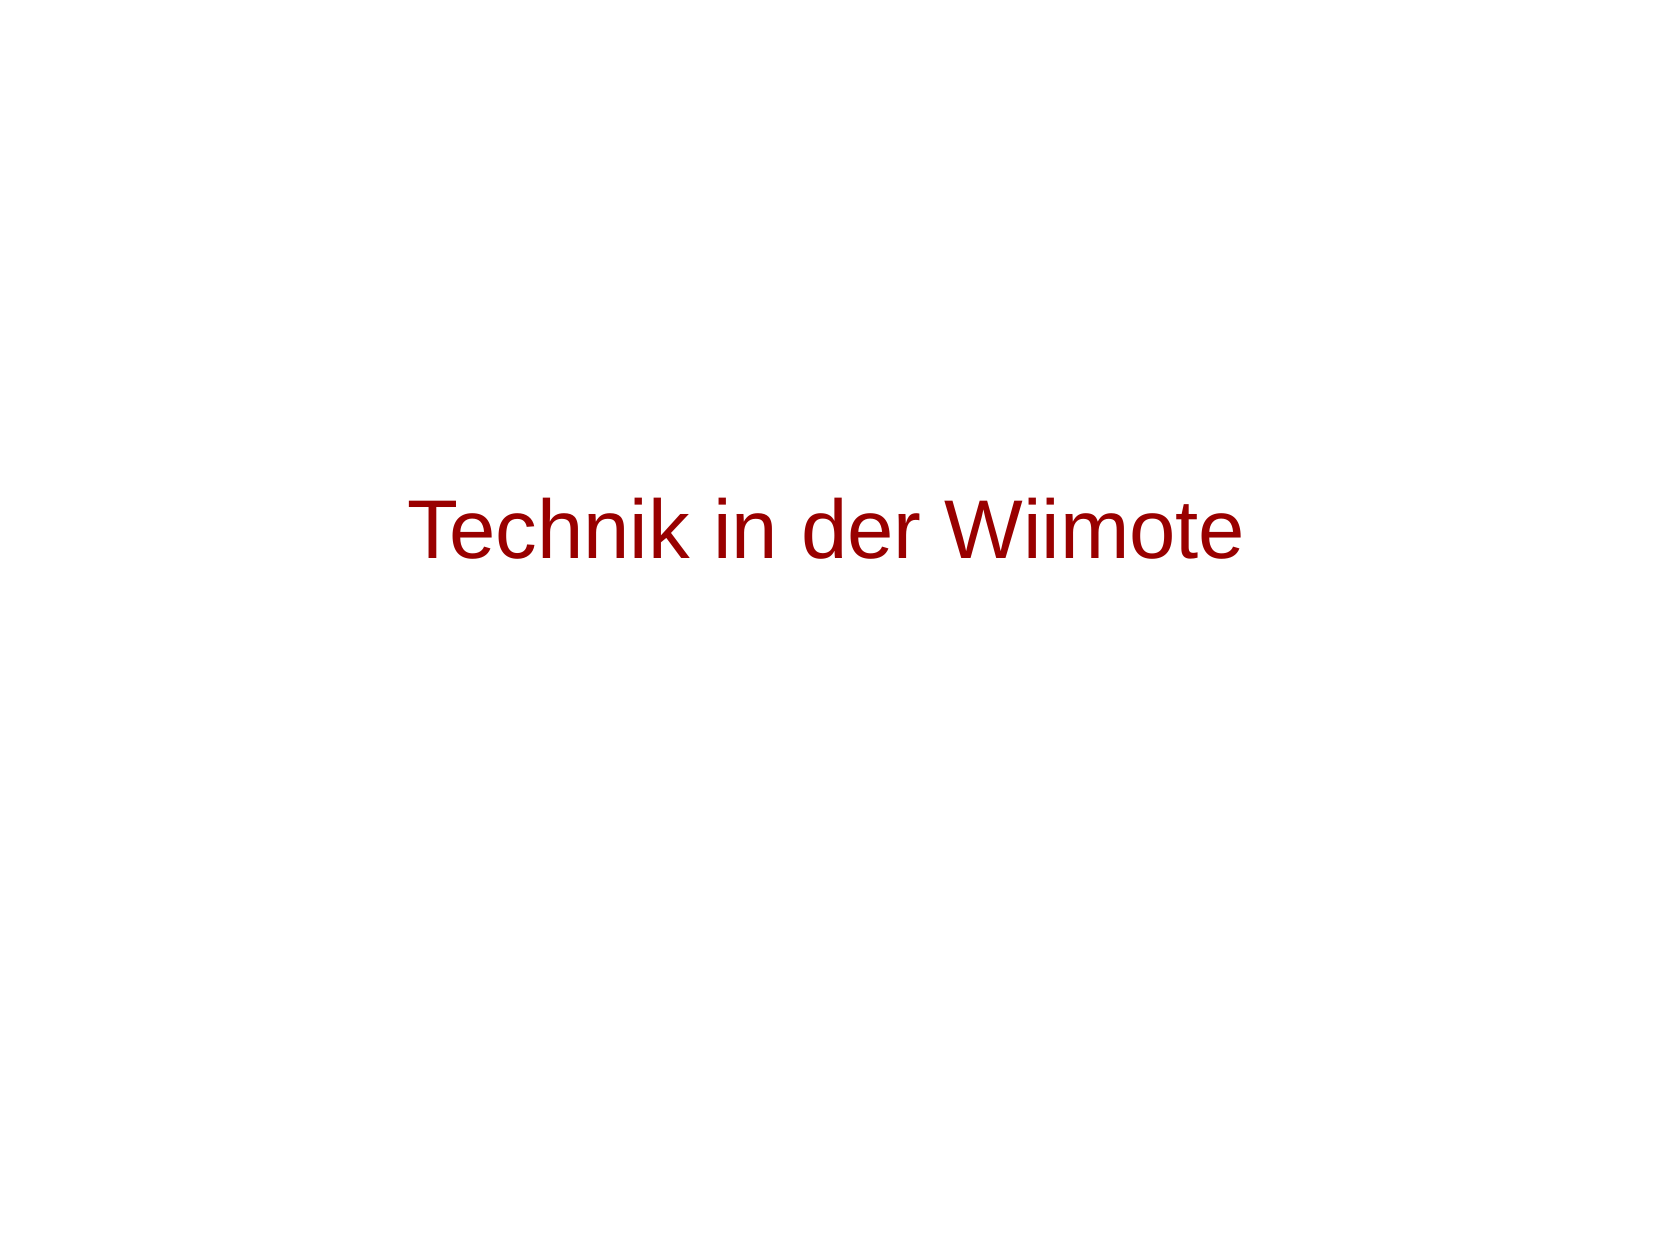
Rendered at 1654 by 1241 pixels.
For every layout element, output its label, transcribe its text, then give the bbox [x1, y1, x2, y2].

subtitle Technik in der Wiimote [82, 49, 1571, 1010]
